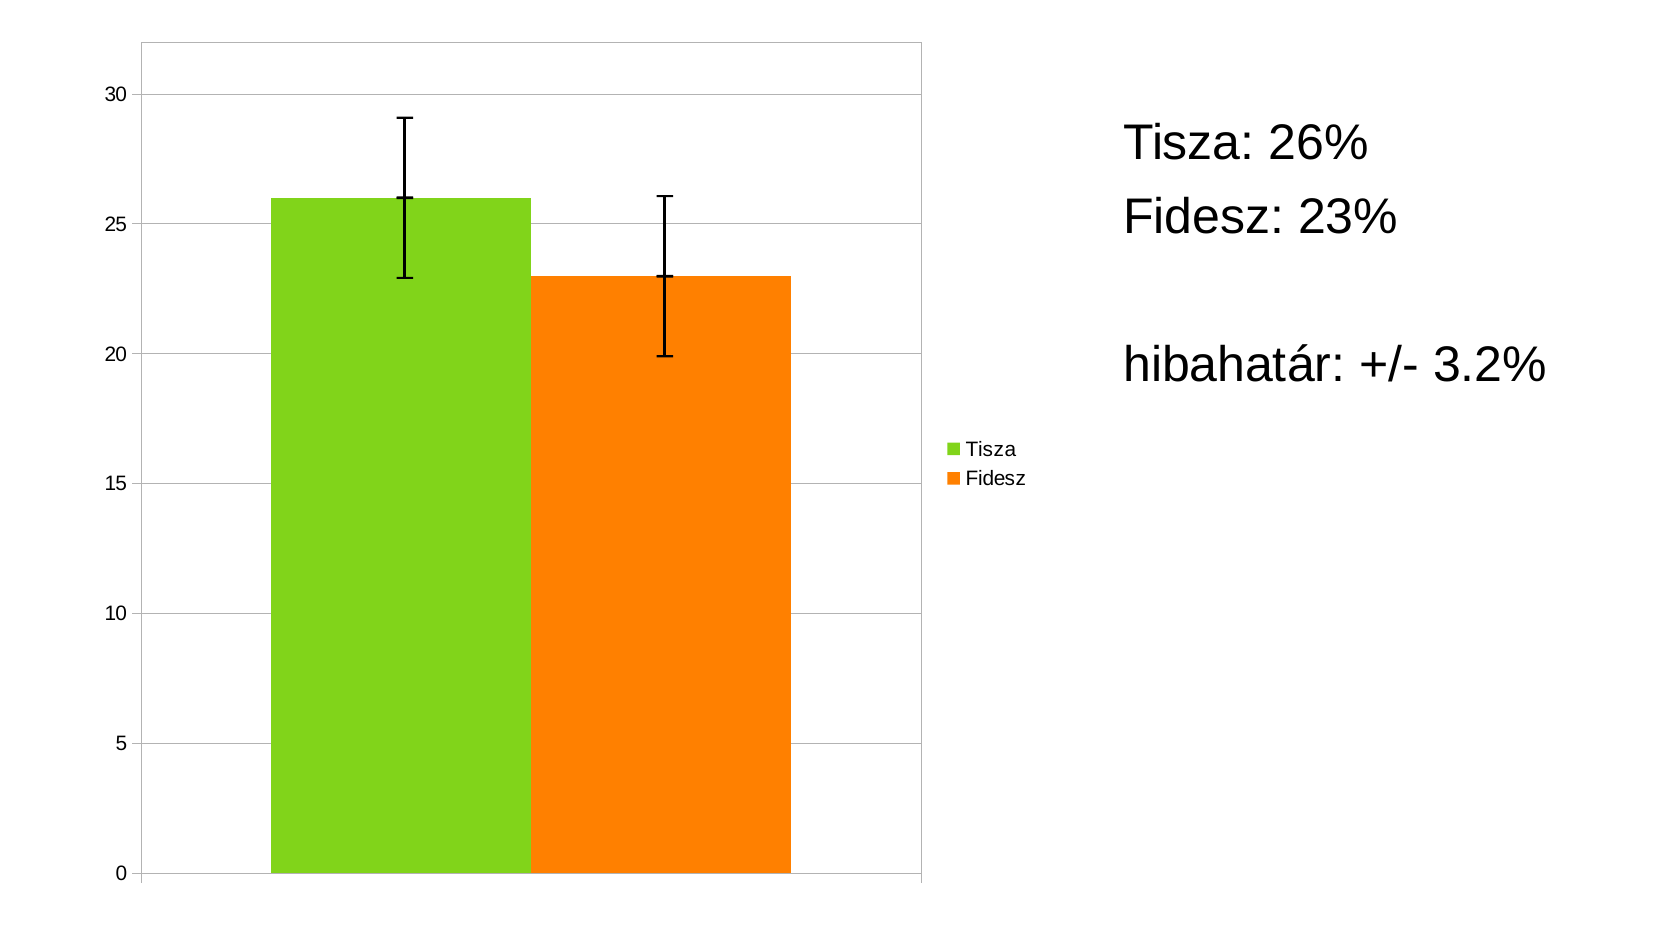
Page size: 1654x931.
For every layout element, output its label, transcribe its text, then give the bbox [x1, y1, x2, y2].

text_box Tisza: 26% Fidesz: 23% hibahatár: +/- 3.2% [1108, 107, 1612, 722]
chart [85, 24, 1047, 903]
